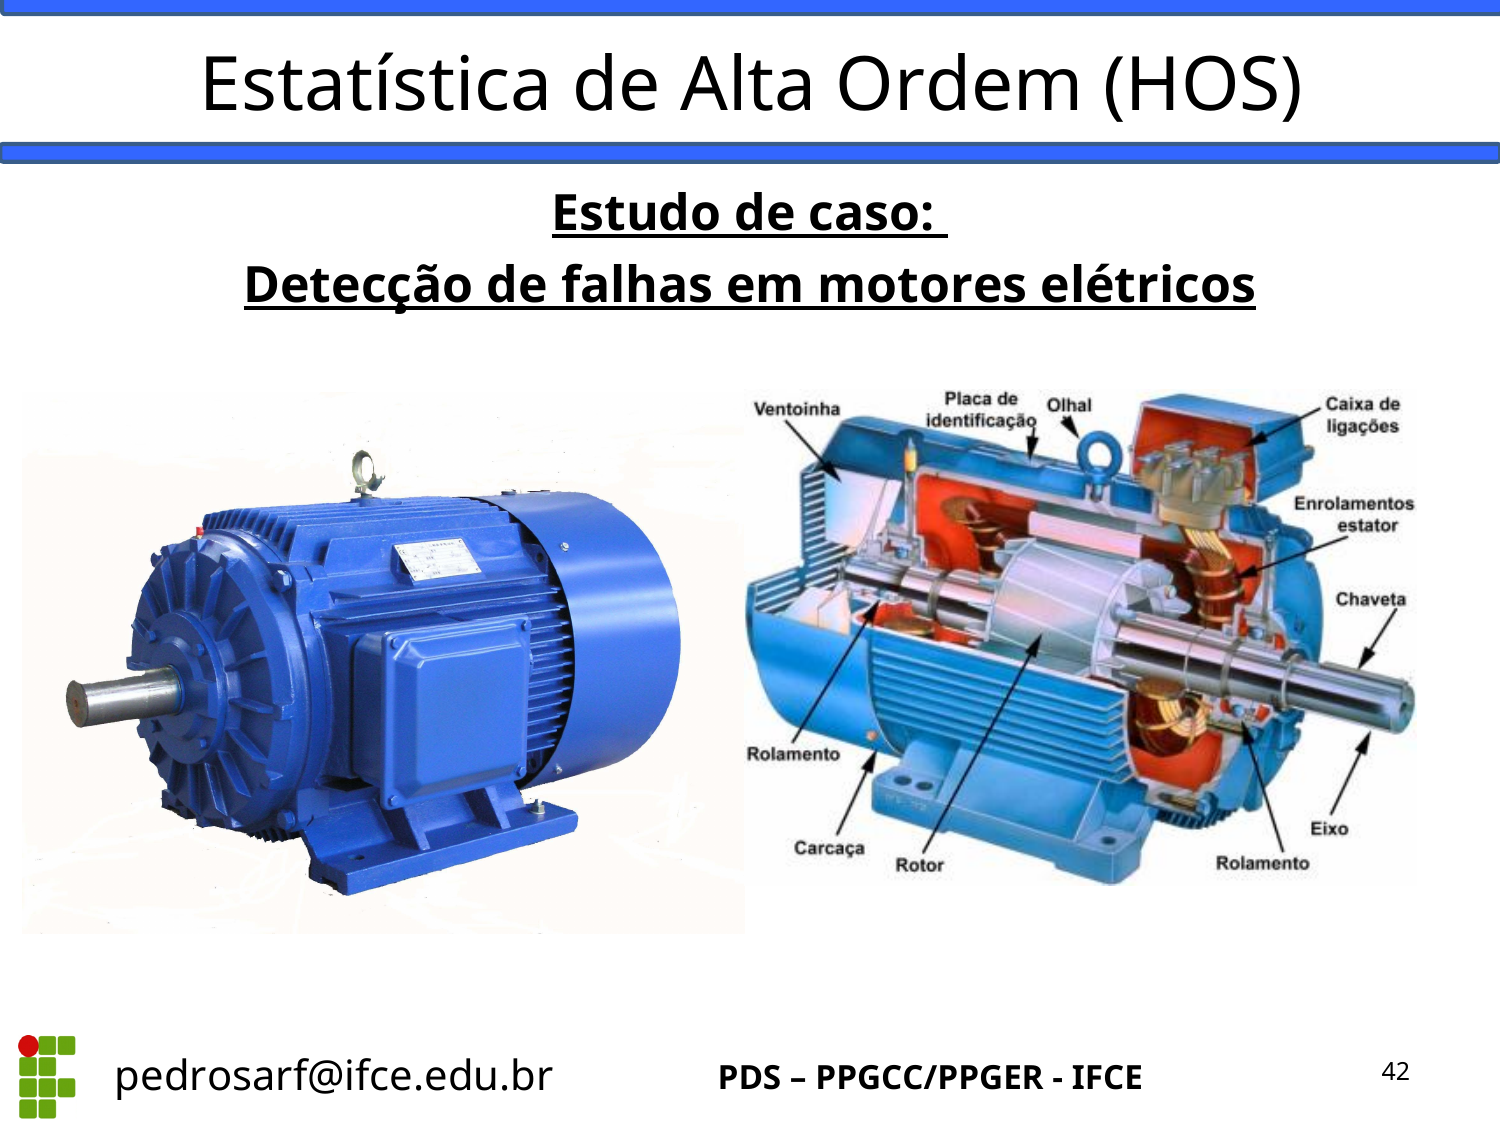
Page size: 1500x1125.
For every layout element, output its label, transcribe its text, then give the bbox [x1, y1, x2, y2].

picture [22, 389, 1417, 934]
text_box Estatística de Alta Ordem (HOS) [76, 26, 1427, 134]
text_box Estudo de caso: Detecção de falhas em motores elétricos [0, 172, 1500, 1024]
picture [17, 1034, 77, 1120]
text_box <número> [1074, 1042, 1426, 1103]
